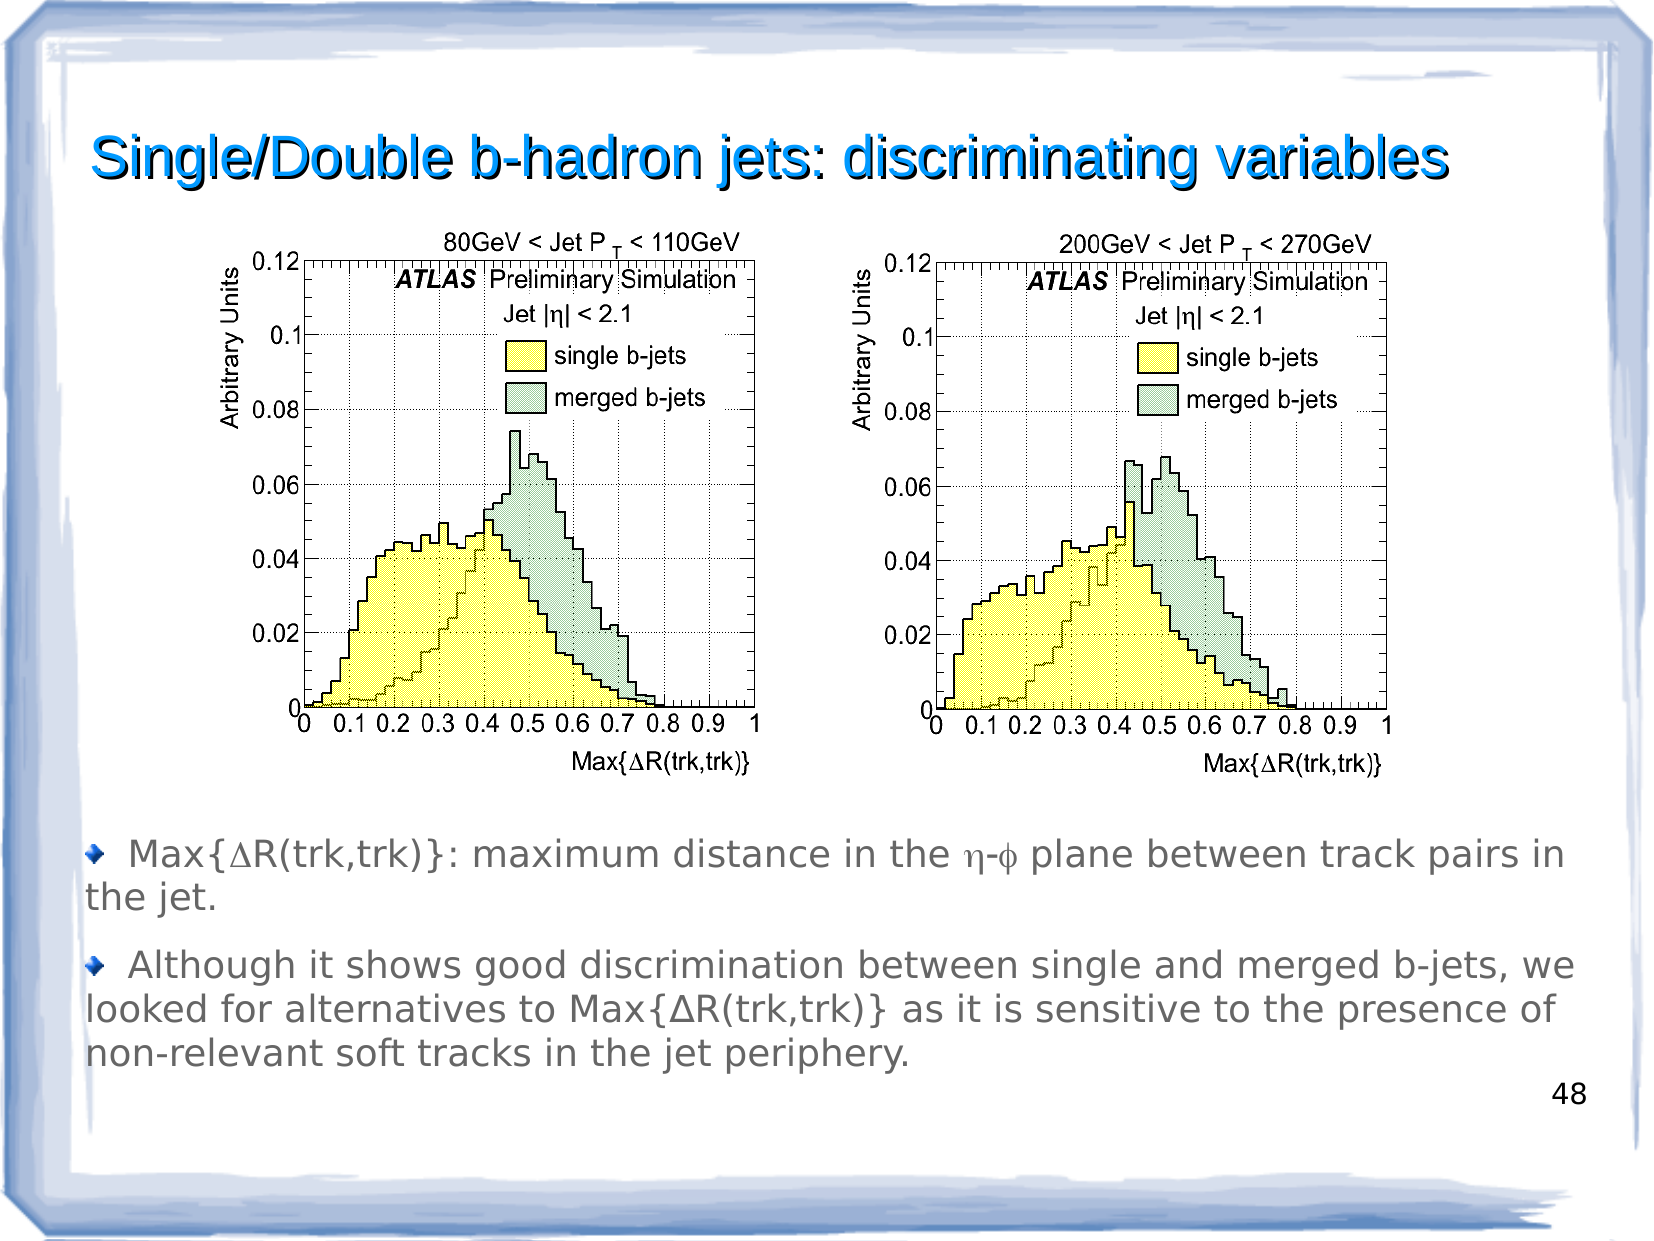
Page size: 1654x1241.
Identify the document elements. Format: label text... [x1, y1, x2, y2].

title Single/Double b-hadron jets: discriminating variables [89, 83, 1473, 230]
text_box Max{DR(trk,trk)}: maximum distance in the h-f plane between track pairs in the jet. Although it shows good discrimination between single and merged b-jets, we looked for alternatives to Max{∆R(trk,trk)} as it is sensitive to the presence of non-relevant soft tracks in the jet periphery. [70, 825, 1653, 1088]
picture [0, 0, 1654, 1241]
